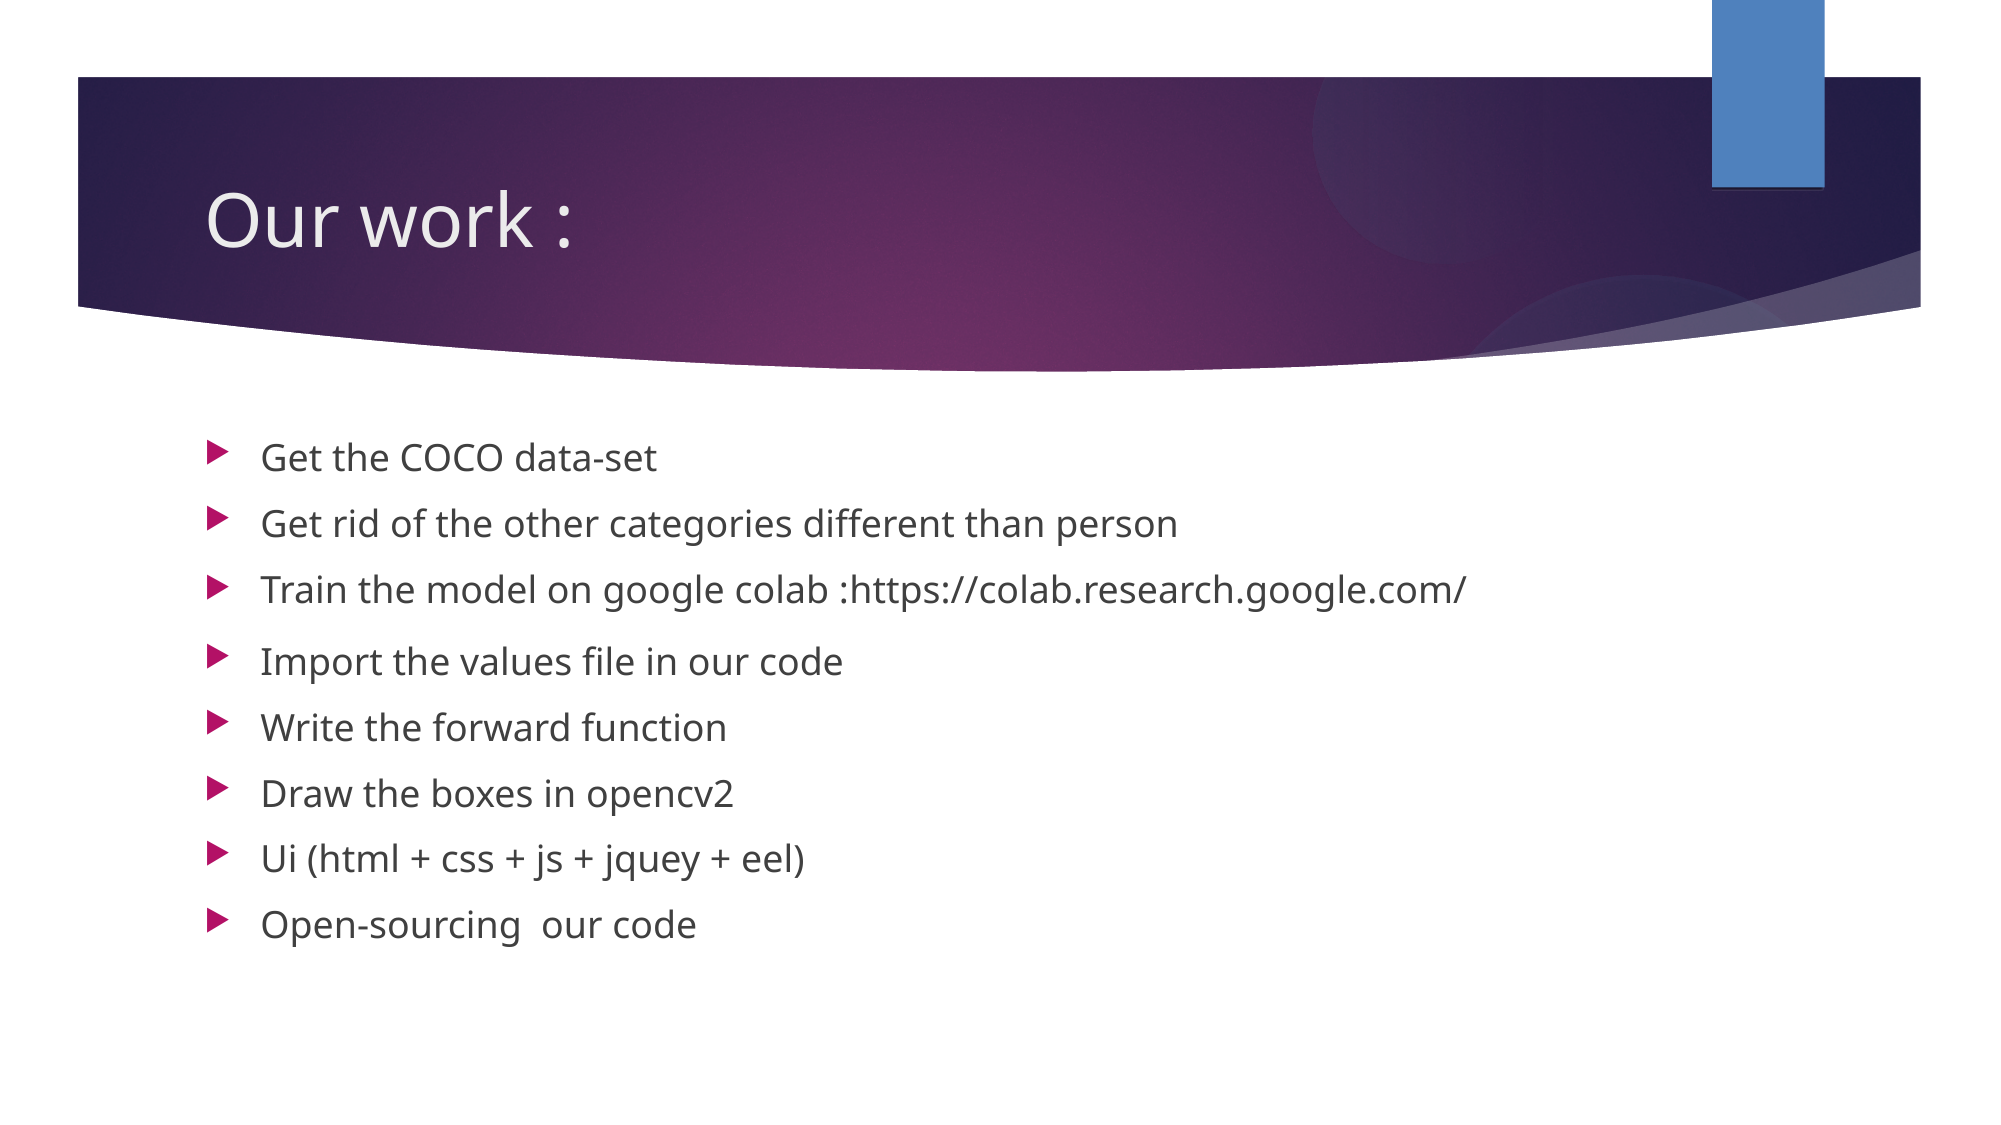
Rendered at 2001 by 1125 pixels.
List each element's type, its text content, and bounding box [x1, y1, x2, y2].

text_box Our work : [189, 159, 1627, 276]
text_box Get the COCO data-set Get rid of the other categories different than person Train the model on google colab :https://colab.research.google.com/ Import the values file in our code Write the forward function Draw the boxes in opencv2 Ui (html + css + js + jquey + eel) Open-sourcing our code [189, 427, 1638, 988]
picture [79, 78, 1920, 371]
